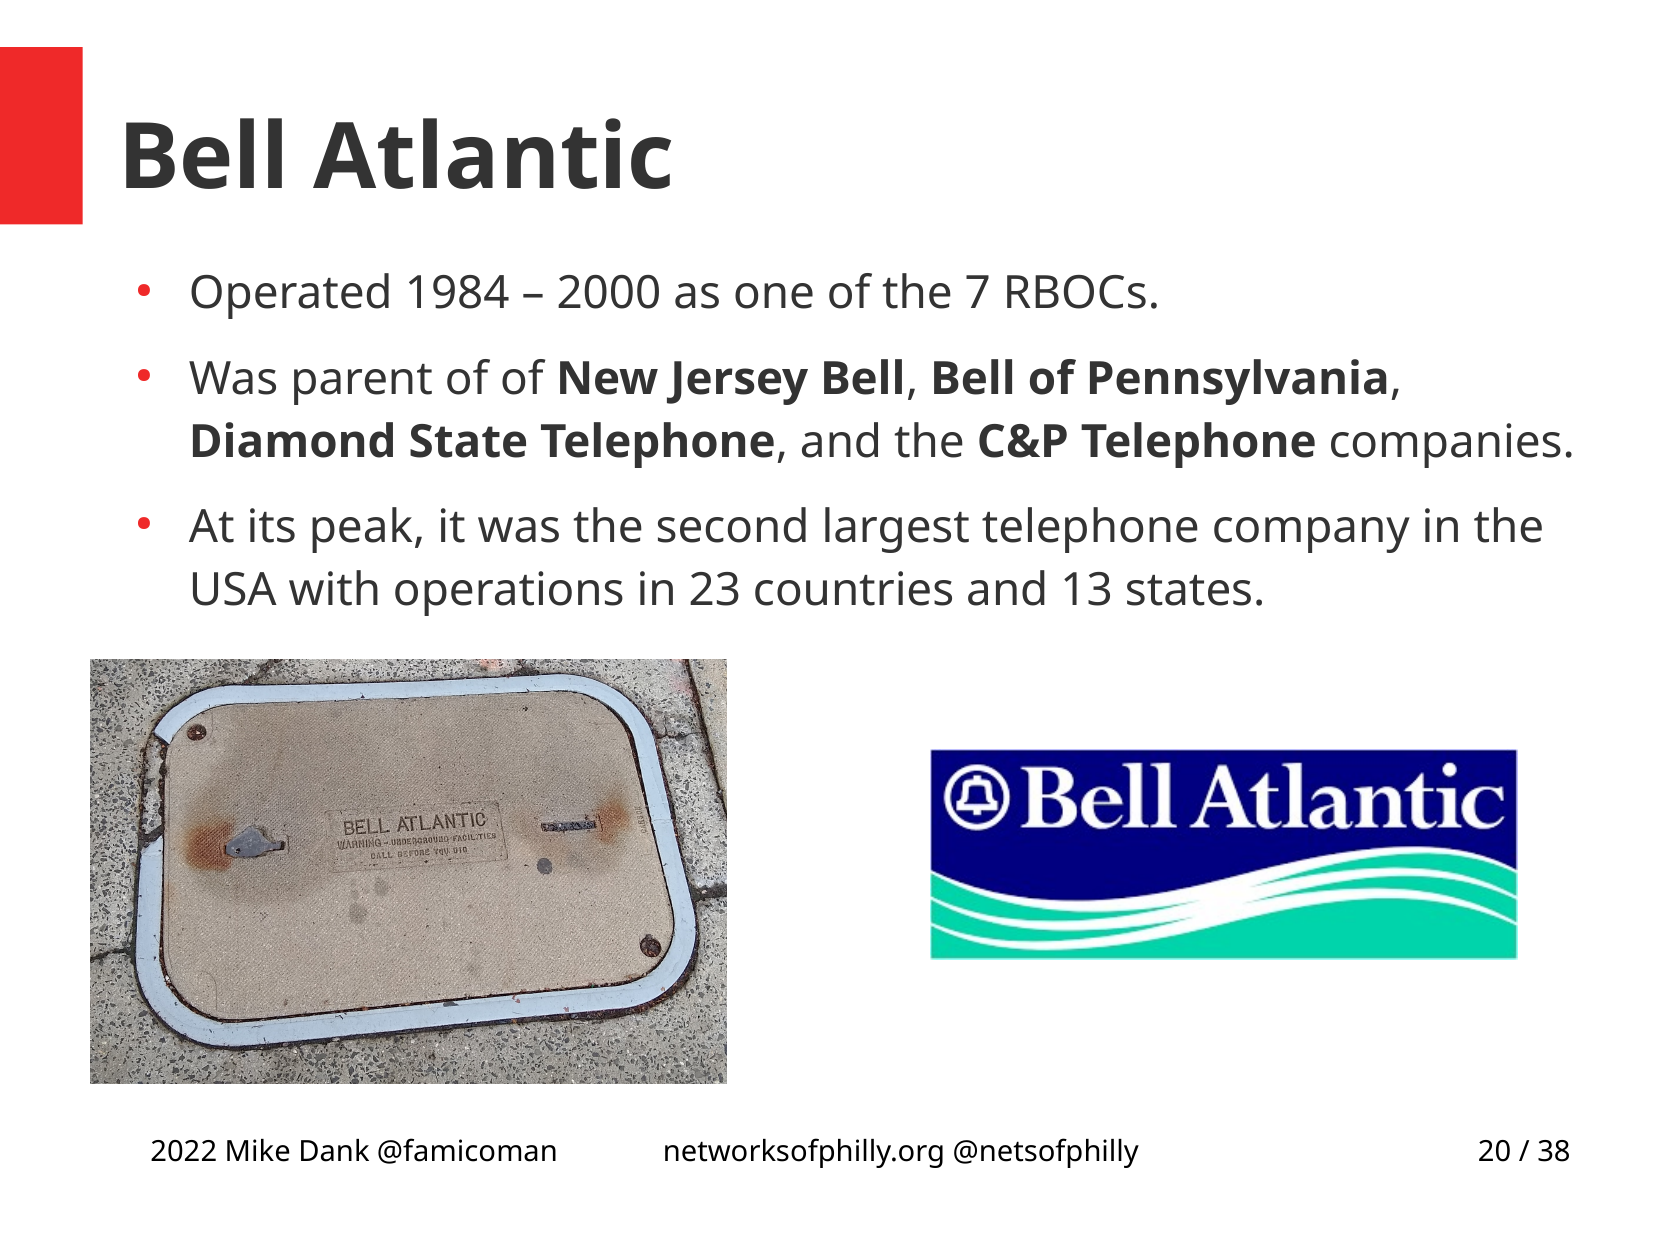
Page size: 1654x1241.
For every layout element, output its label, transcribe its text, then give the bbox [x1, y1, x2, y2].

list Operated 1984 – 2000 as one of the 7 RBOCs. Was parent of of New Jersey Bell, Bell of Pennsylvania, Diamond State Telephone, and the C&P Telephone companies. At its peak, it was the second largest telephone company in the USA with operations in 23 countries and 13 states. [118, 259, 1591, 980]
picture [930, 749, 1518, 960]
picture [90, 659, 727, 1084]
title Bell Atlantic [118, 49, 1571, 257]
